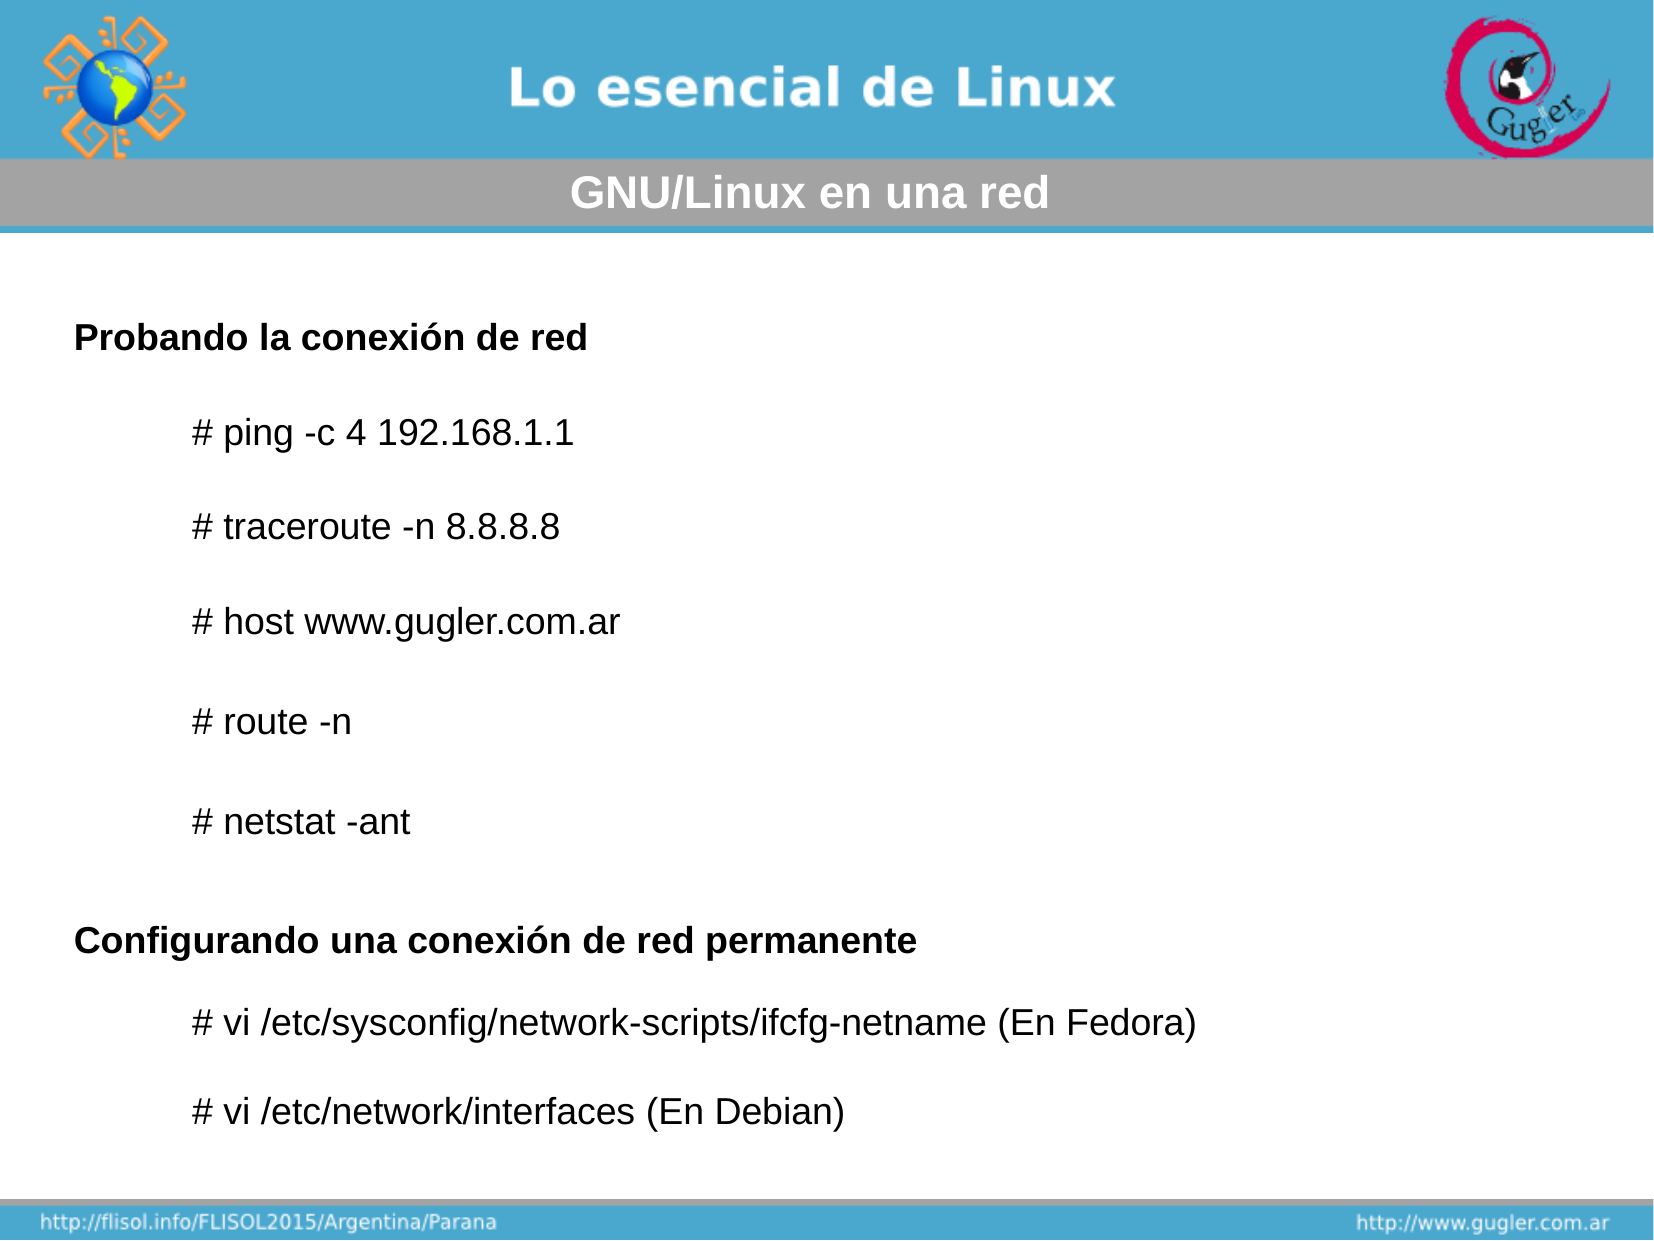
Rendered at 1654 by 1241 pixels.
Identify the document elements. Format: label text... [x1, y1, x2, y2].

text_box # vi /etc/sysconfig/network-scripts/ifcfg-netname (En Fedora) [177, 994, 1560, 1052]
text_box # vi /etc/network/interfaces (En Debian) [177, 1082, 1560, 1140]
text_box Configurando una conexión de red permanente [59, 911, 1630, 969]
text_box Probando la conexión de red [59, 309, 1630, 367]
text_box # traceroute -n 8.8.8.8 [177, 498, 1548, 556]
picture [0, 0, 1654, 233]
text_box GNU/Linux en una red [555, 159, 1069, 226]
picture [0, 1199, 1654, 1240]
text_box # netstat -ant [177, 793, 1548, 851]
text_box # route -n [177, 693, 1548, 751]
text_box # host www.gugler.com.ar [177, 592, 1548, 650]
text_box # ping -c 4 192.168.1.1 [177, 403, 1560, 461]
